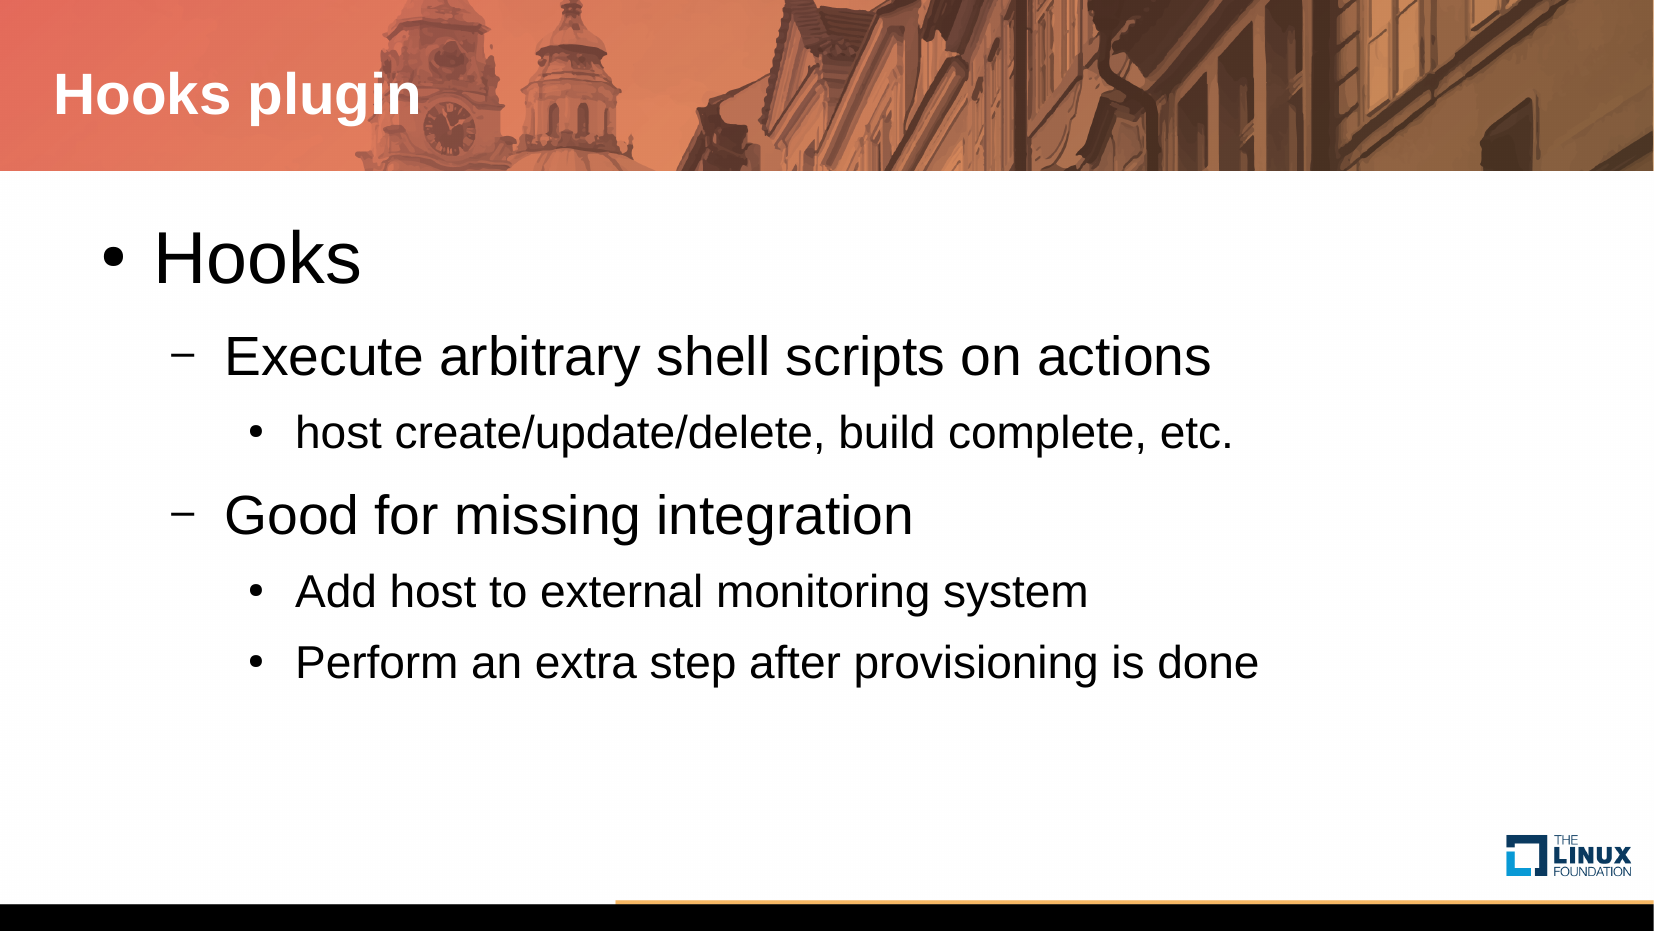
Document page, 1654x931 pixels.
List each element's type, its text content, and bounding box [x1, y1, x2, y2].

picture [0, 0, 1654, 931]
list Hooks Execute arbitrary shell scripts on actions host create/update/delete, build complete, etc. Good for missing integration Add host to external monitoring system Perform an extra step after provisioning is done [82, 217, 1571, 757]
title Hooks plugin [53, 21, 1571, 167]
